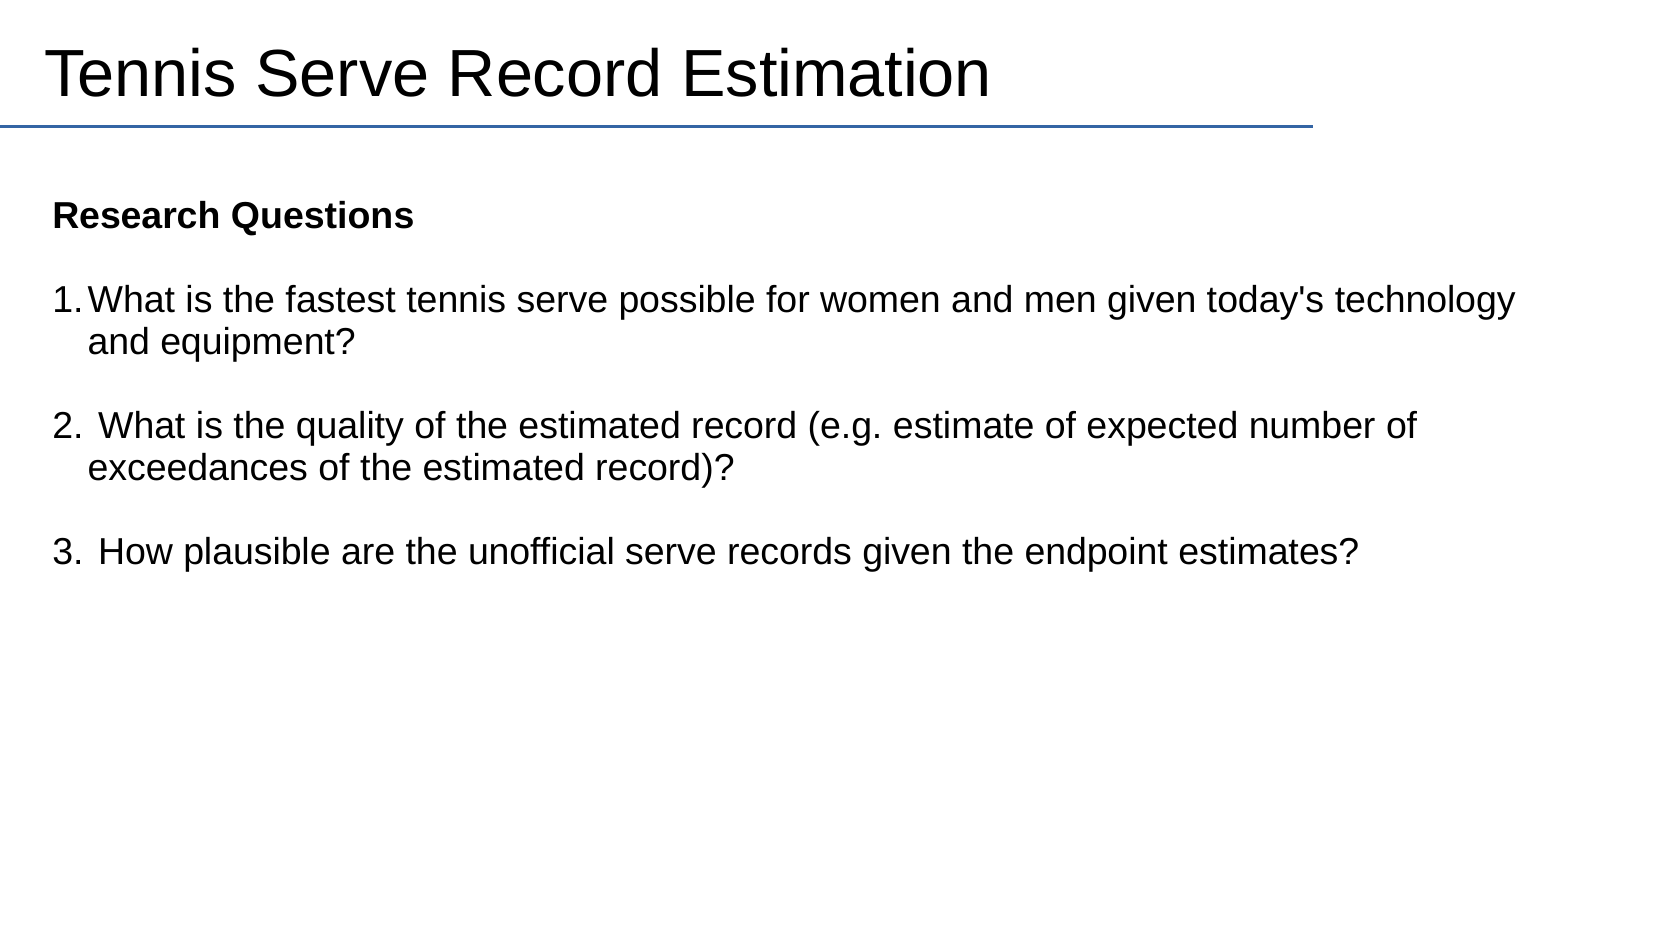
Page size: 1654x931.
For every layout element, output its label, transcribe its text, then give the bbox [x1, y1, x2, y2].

title Tennis Serve Record Estimation [44, 17, 1387, 130]
text_box Research Questions What is the fastest tennis serve possible for women and men given today's technology and equipment? What is the quality of the estimated record (e.g. estimate of expected number of exceedances of the estimated record)? How plausible are the unofficial serve records given the endpoint estimates? [37, 187, 1538, 788]
